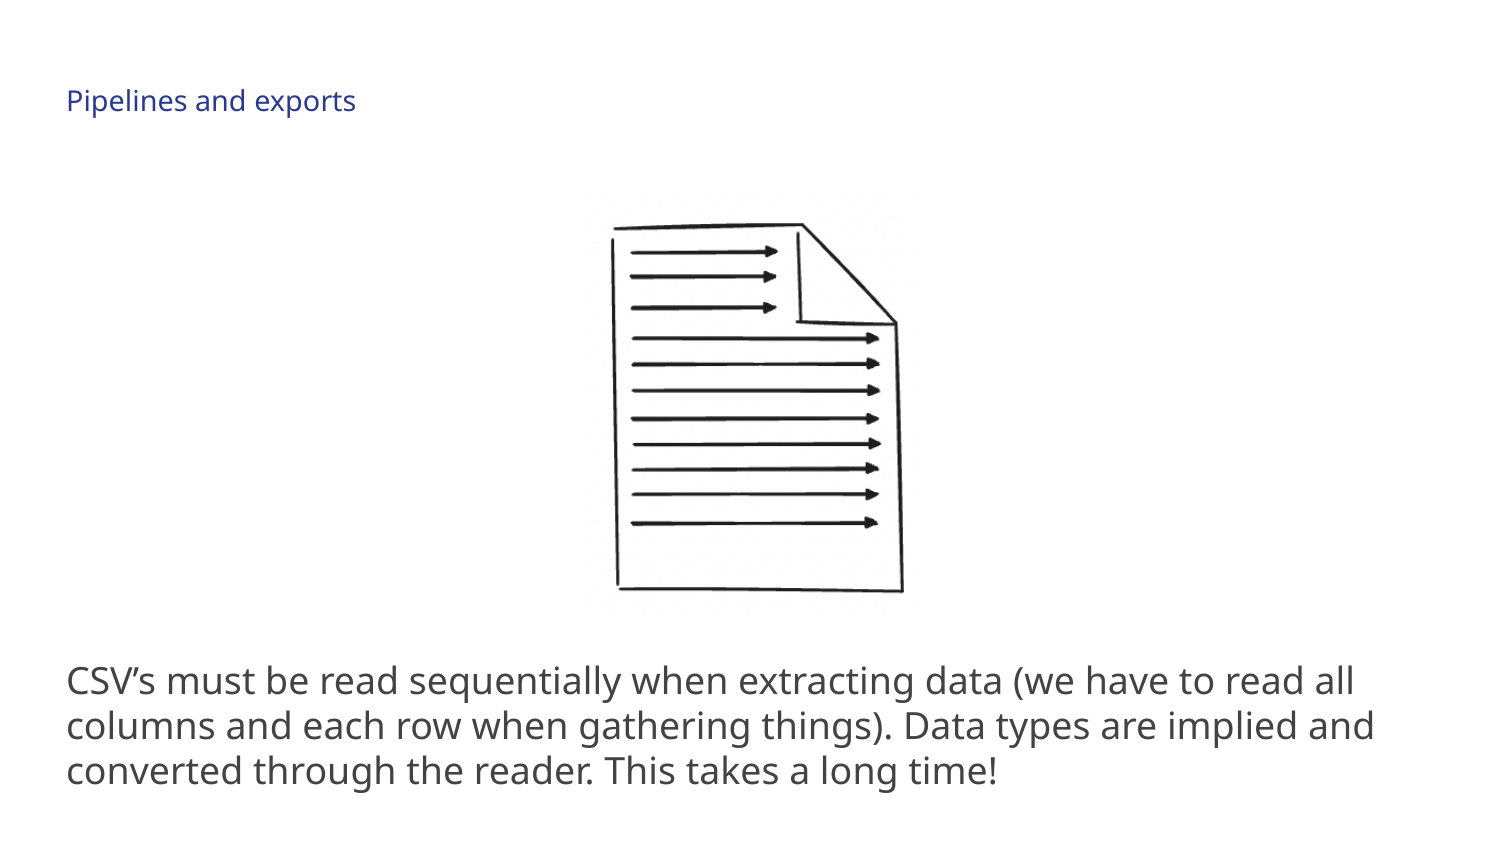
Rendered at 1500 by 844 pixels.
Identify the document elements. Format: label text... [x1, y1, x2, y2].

picture [579, 191, 921, 618]
text_box CSV’s must be read sequentially when extracting data (we have to read all columns and each row when gathering things). Data types are implied and converted through the reader. This takes a long time! [51, 642, 1475, 778]
title Pipelines and exports [51, 67, 1449, 167]
